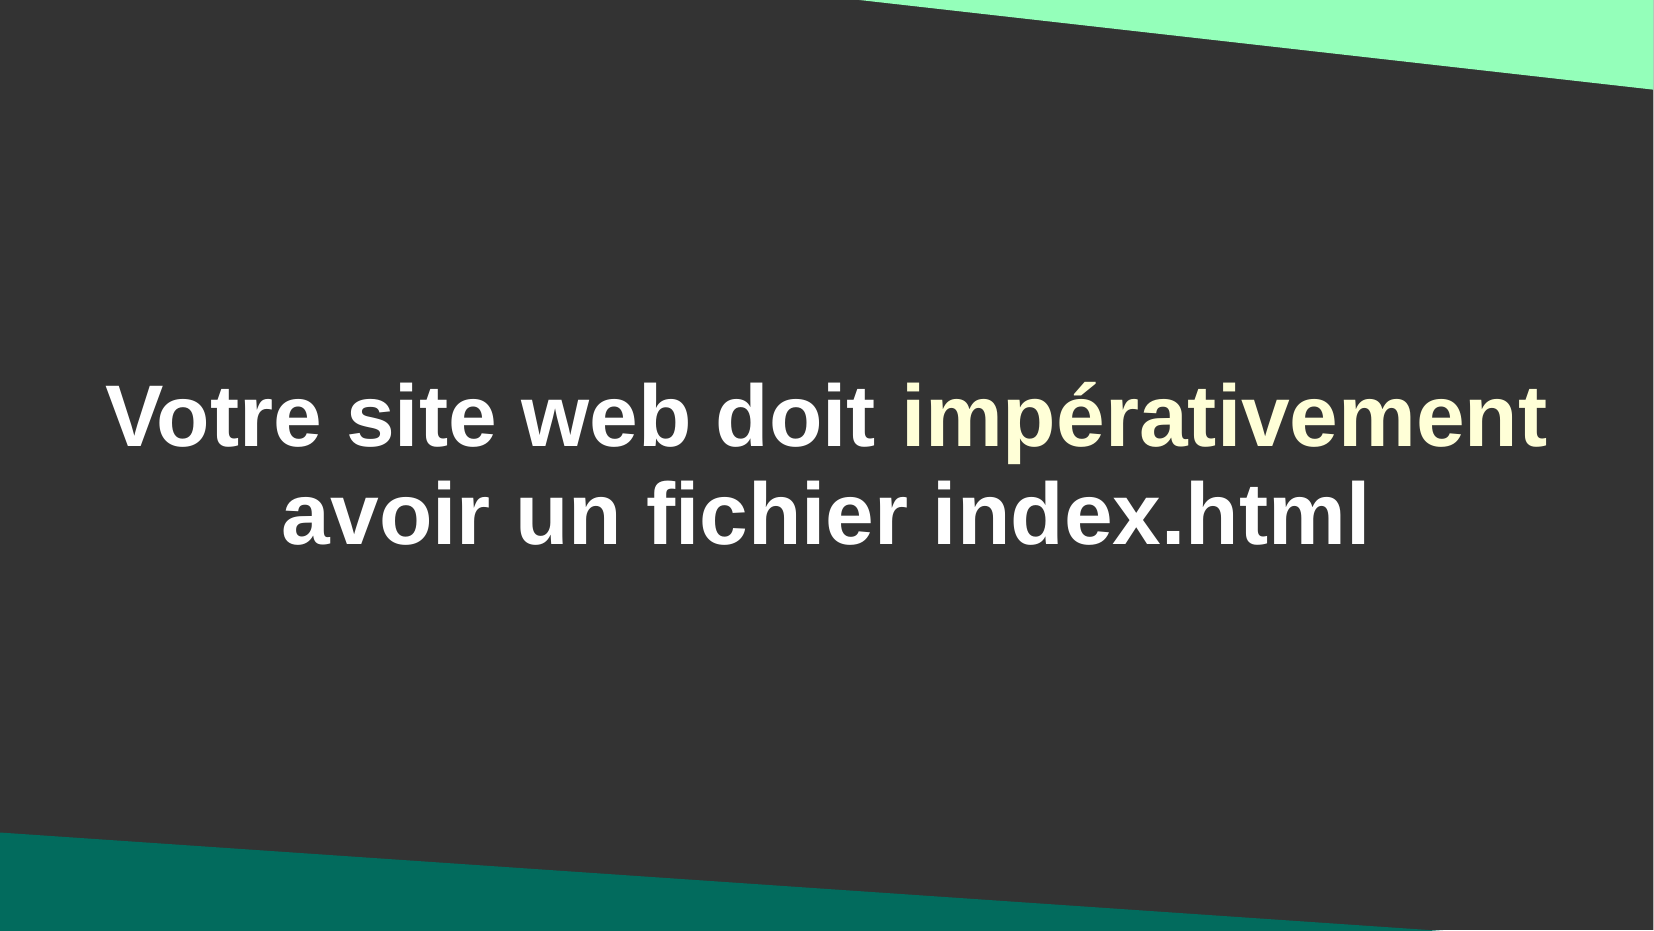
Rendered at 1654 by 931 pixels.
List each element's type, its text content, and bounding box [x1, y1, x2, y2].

title Votre site web doit impérativement avoir un fichier index.html [31, 367, 1622, 563]
text_box [859, 0, 1654, 90]
